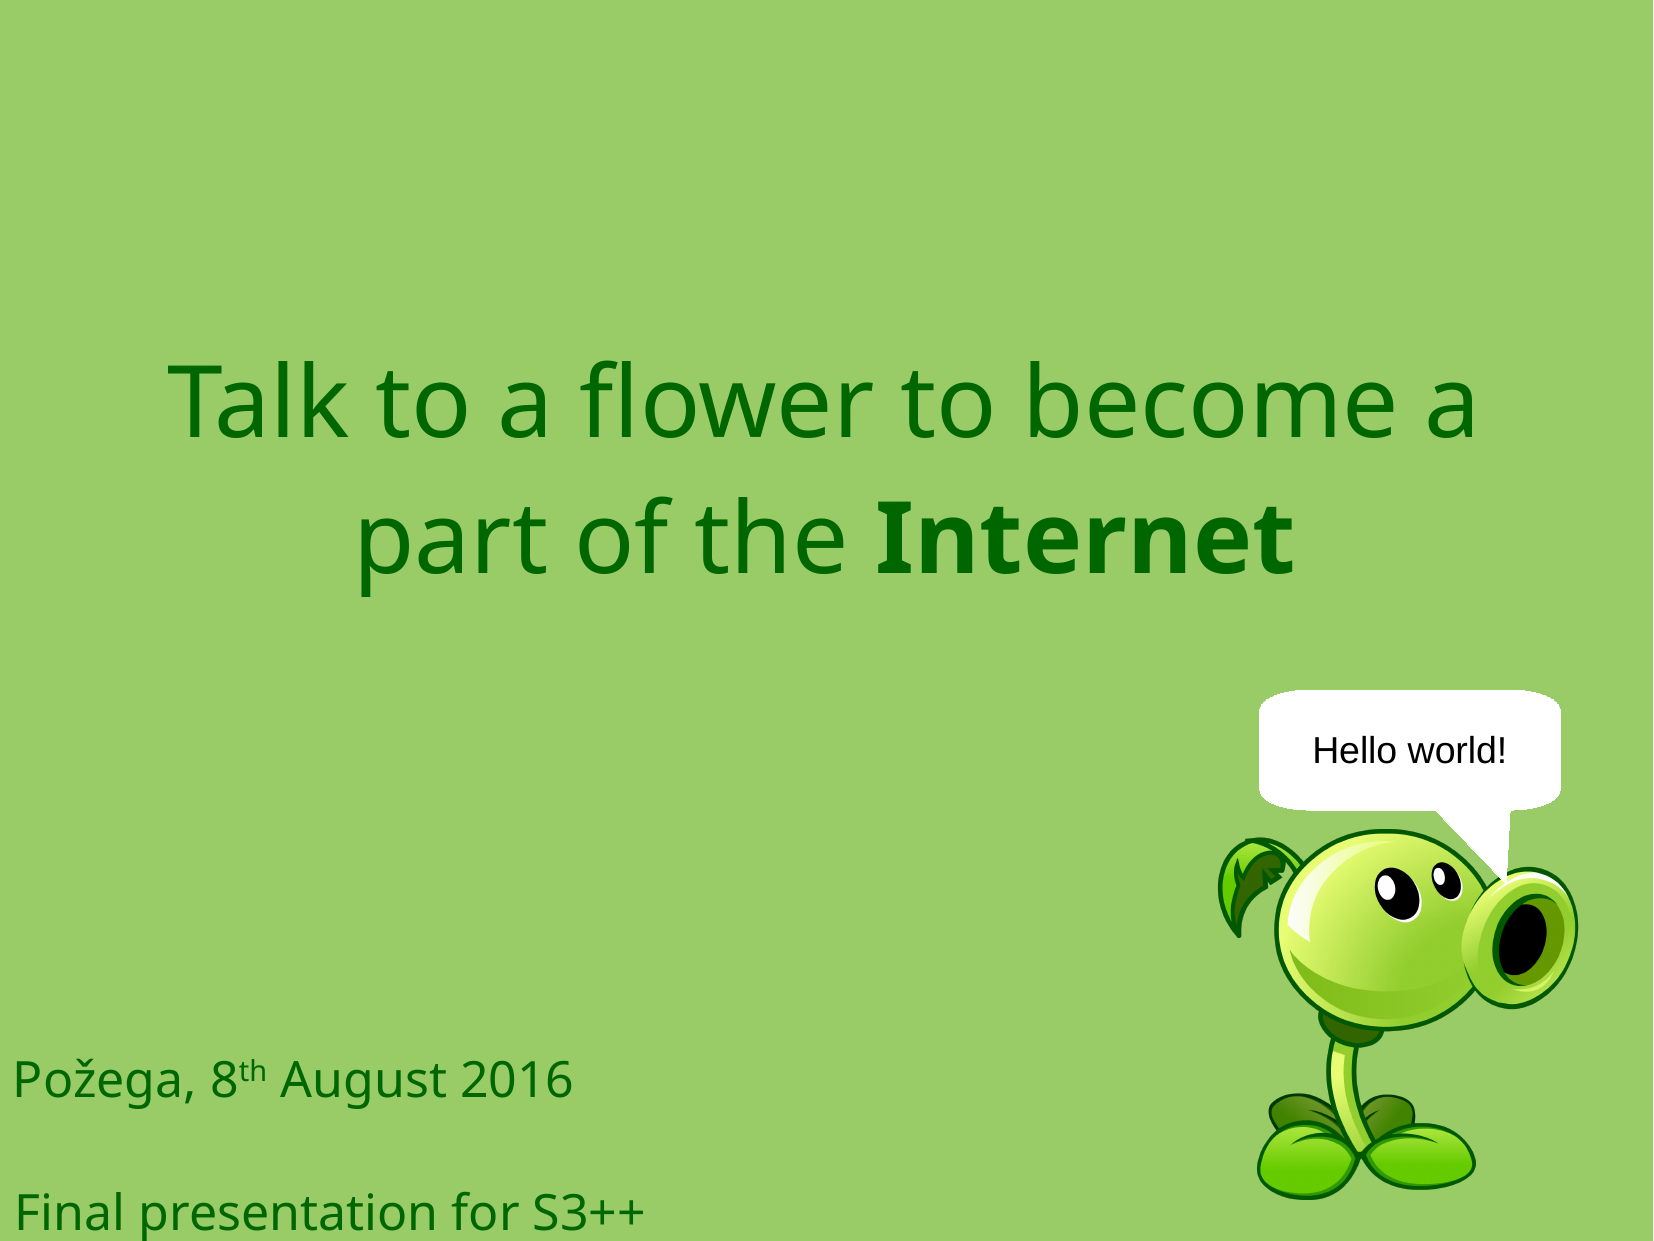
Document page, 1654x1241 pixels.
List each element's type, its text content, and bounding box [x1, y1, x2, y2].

title Talk to a flower to become a part of the Internet [80, 354, 1569, 579]
text_box Final presentation for S3++ 2016 [0, 1169, 721, 1241]
text_box Hello world! [1259, 690, 1561, 884]
text_box Požega, 8th August 2016 [0, 1036, 471, 1125]
picture [1215, 826, 1581, 1201]
